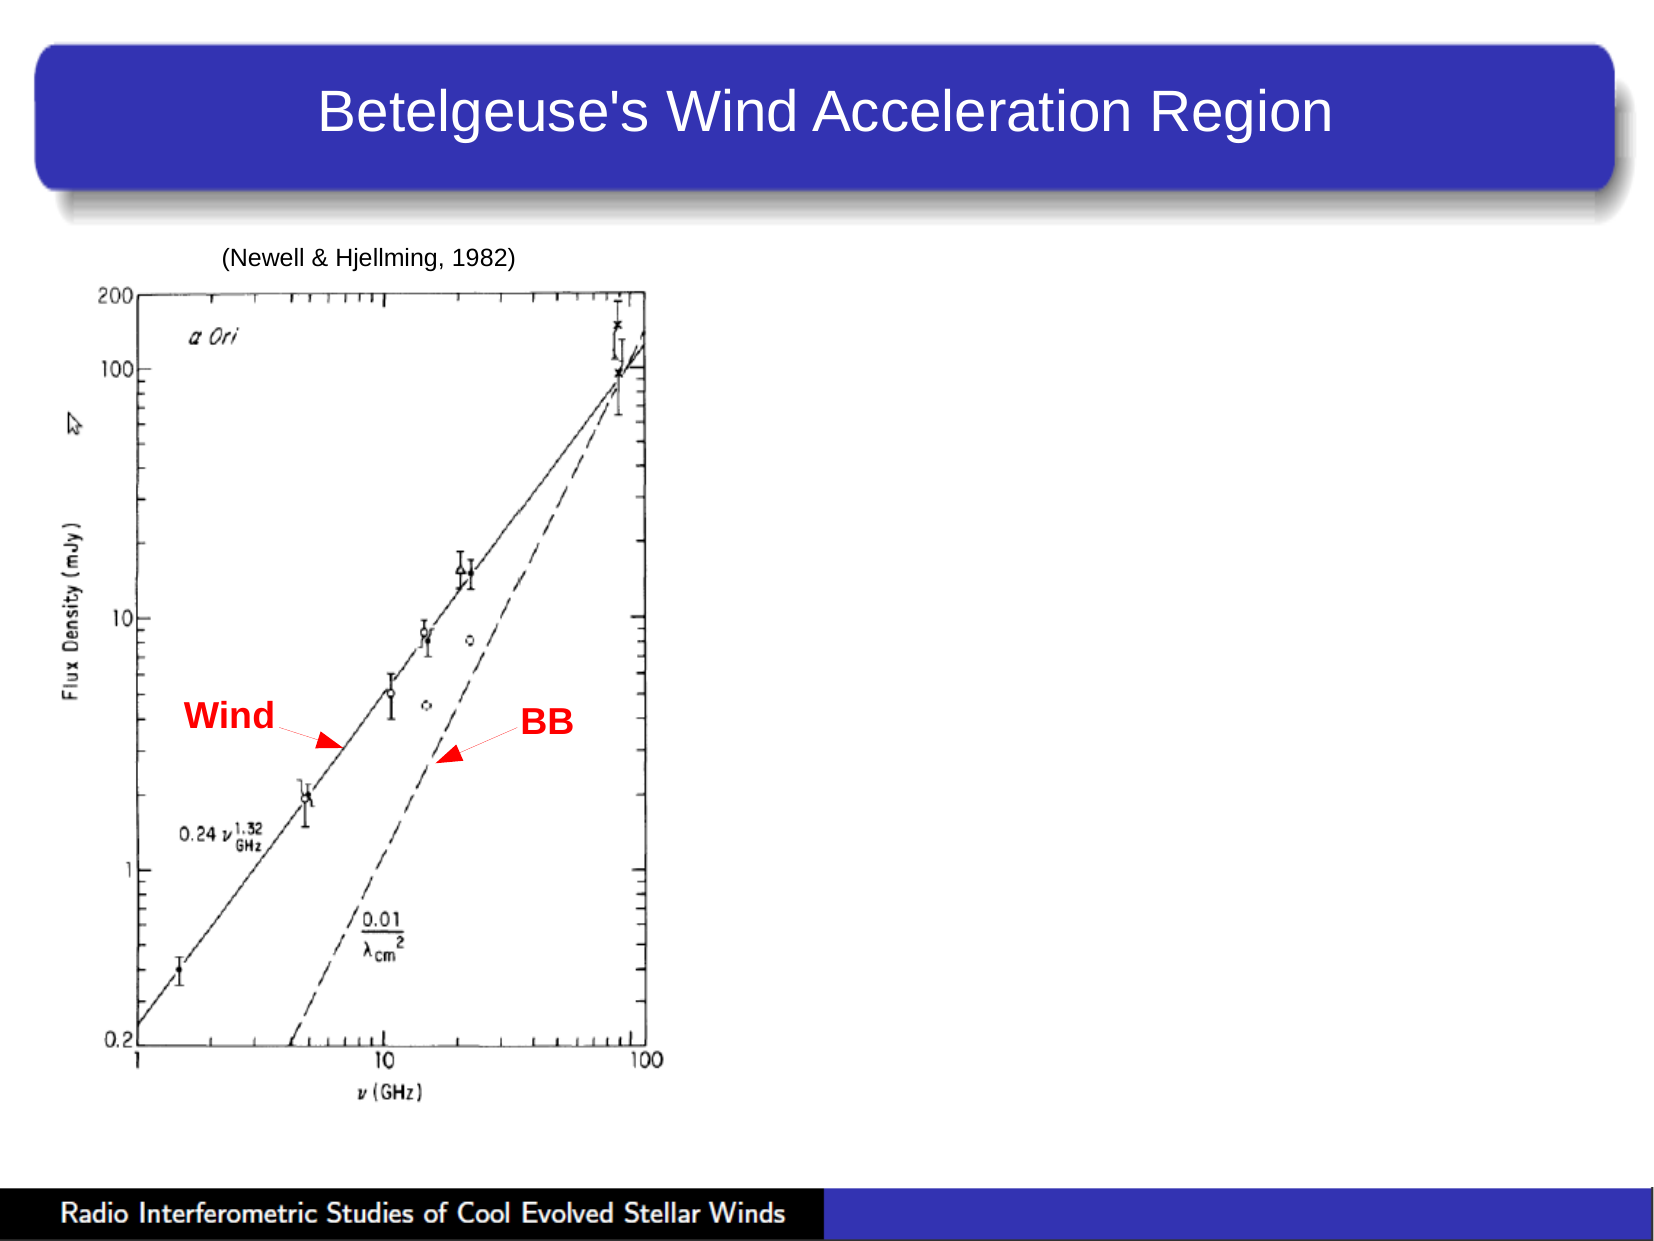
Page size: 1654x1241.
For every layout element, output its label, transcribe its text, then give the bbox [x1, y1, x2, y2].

text_box BB [505, 693, 601, 751]
picture [17, 271, 687, 1128]
picture [23, 29, 1648, 237]
picture [0, 1187, 1654, 1241]
text_box Wind [169, 687, 301, 745]
text_box (Newell & Hjellming, 1982) [147, 236, 591, 296]
text_box Betelgeuse's Wind Acceleration Region [59, 70, 1595, 189]
